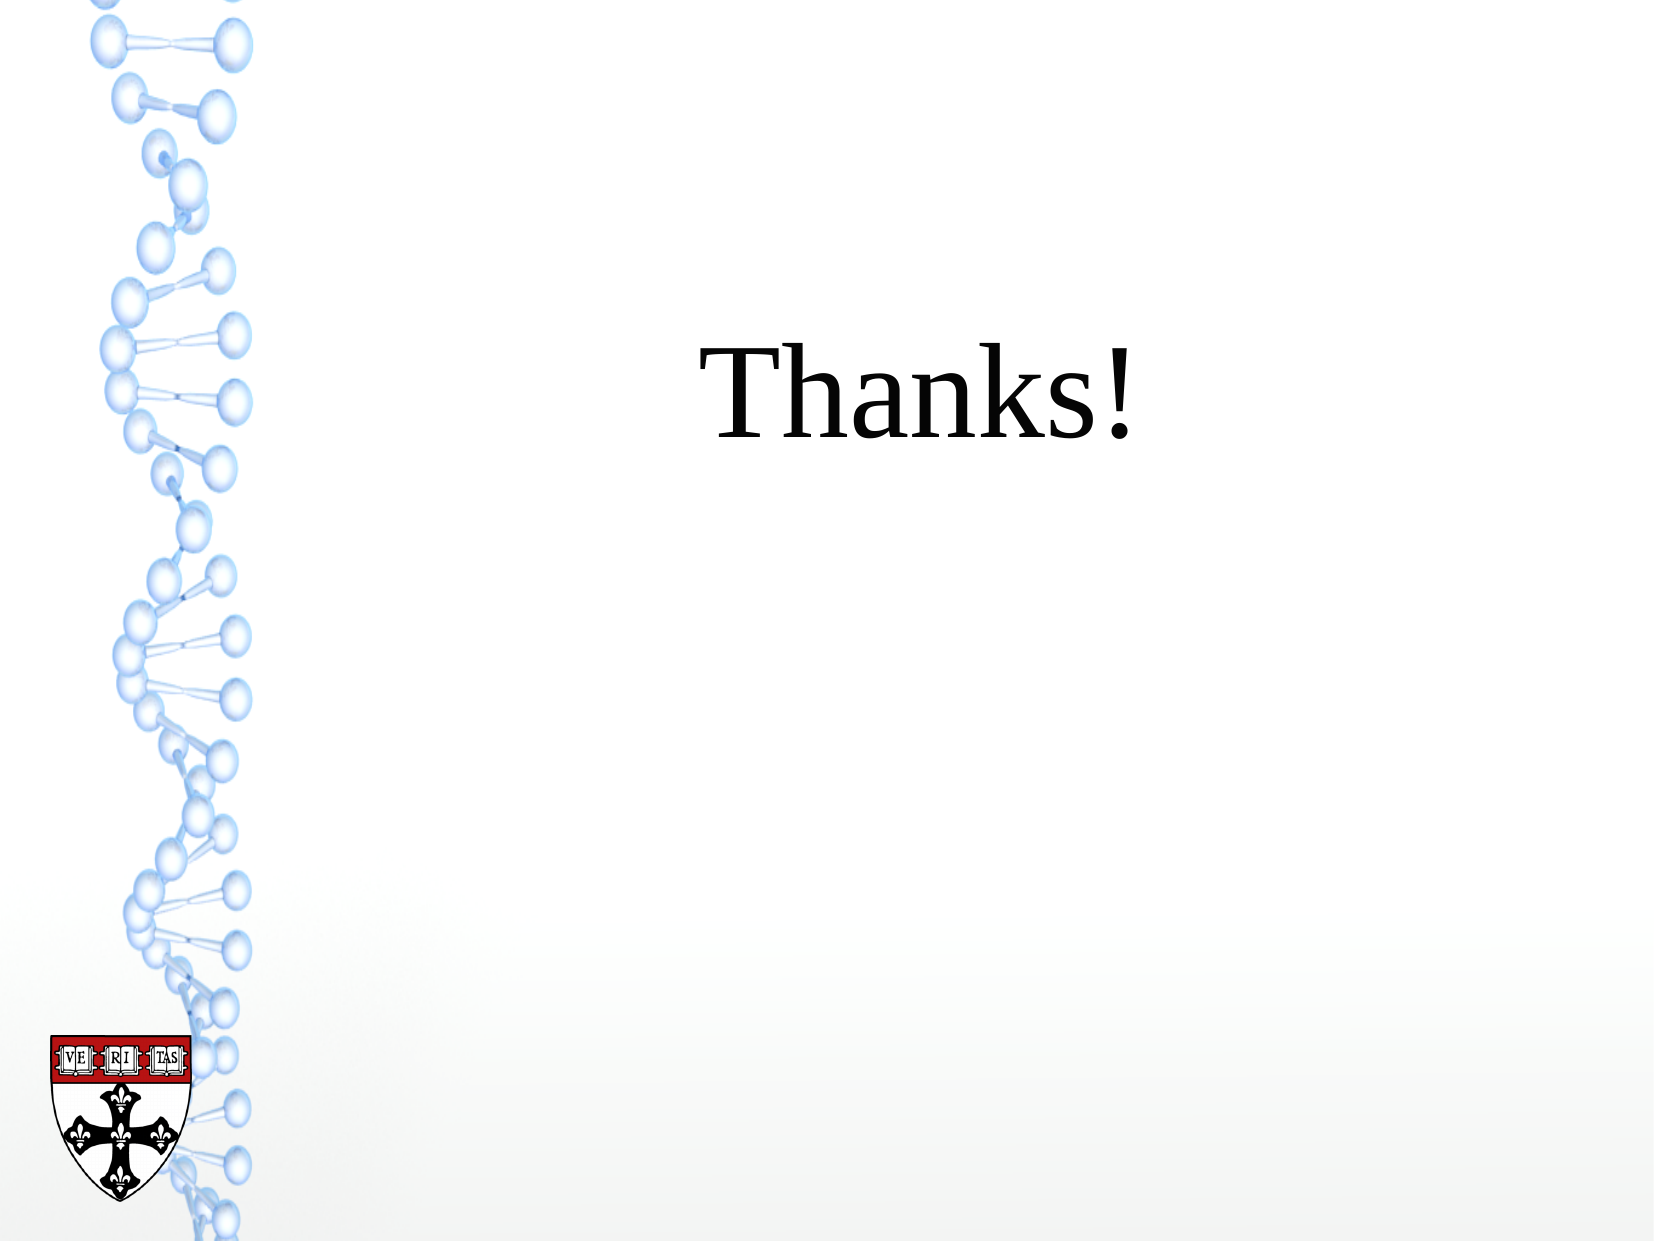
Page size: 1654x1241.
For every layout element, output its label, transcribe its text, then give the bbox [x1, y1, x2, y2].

title Thanks! [256, 289, 1586, 494]
picture [0, 0, 1654, 1241]
